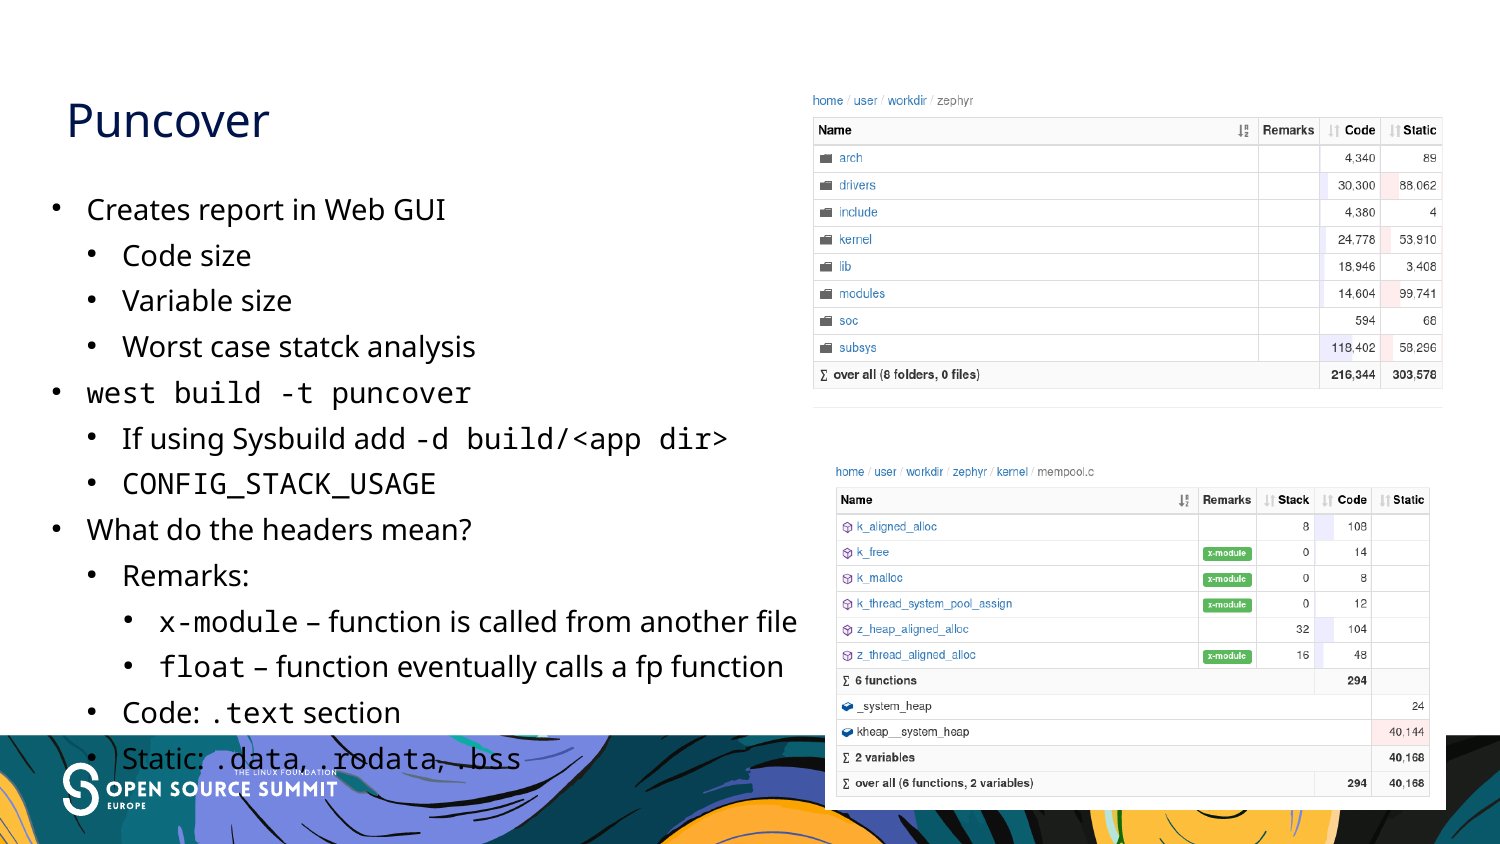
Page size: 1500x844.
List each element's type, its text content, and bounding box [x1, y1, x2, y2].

title Puncover [51, 72, 1449, 167]
list Creates report in Web GUI Code size Variable size Worst case statck analysis west build -t puncover If using Sysbuild add -d build/<app dir> CONFIG_STACK_USAGE What do the headers mean? Remarks: x-module – function is called from another file float – function eventually calls a fp function Code: .text section Static: .data, .rodata, .bss [51, 189, 901, 826]
picture [0, 0, 1500, 844]
